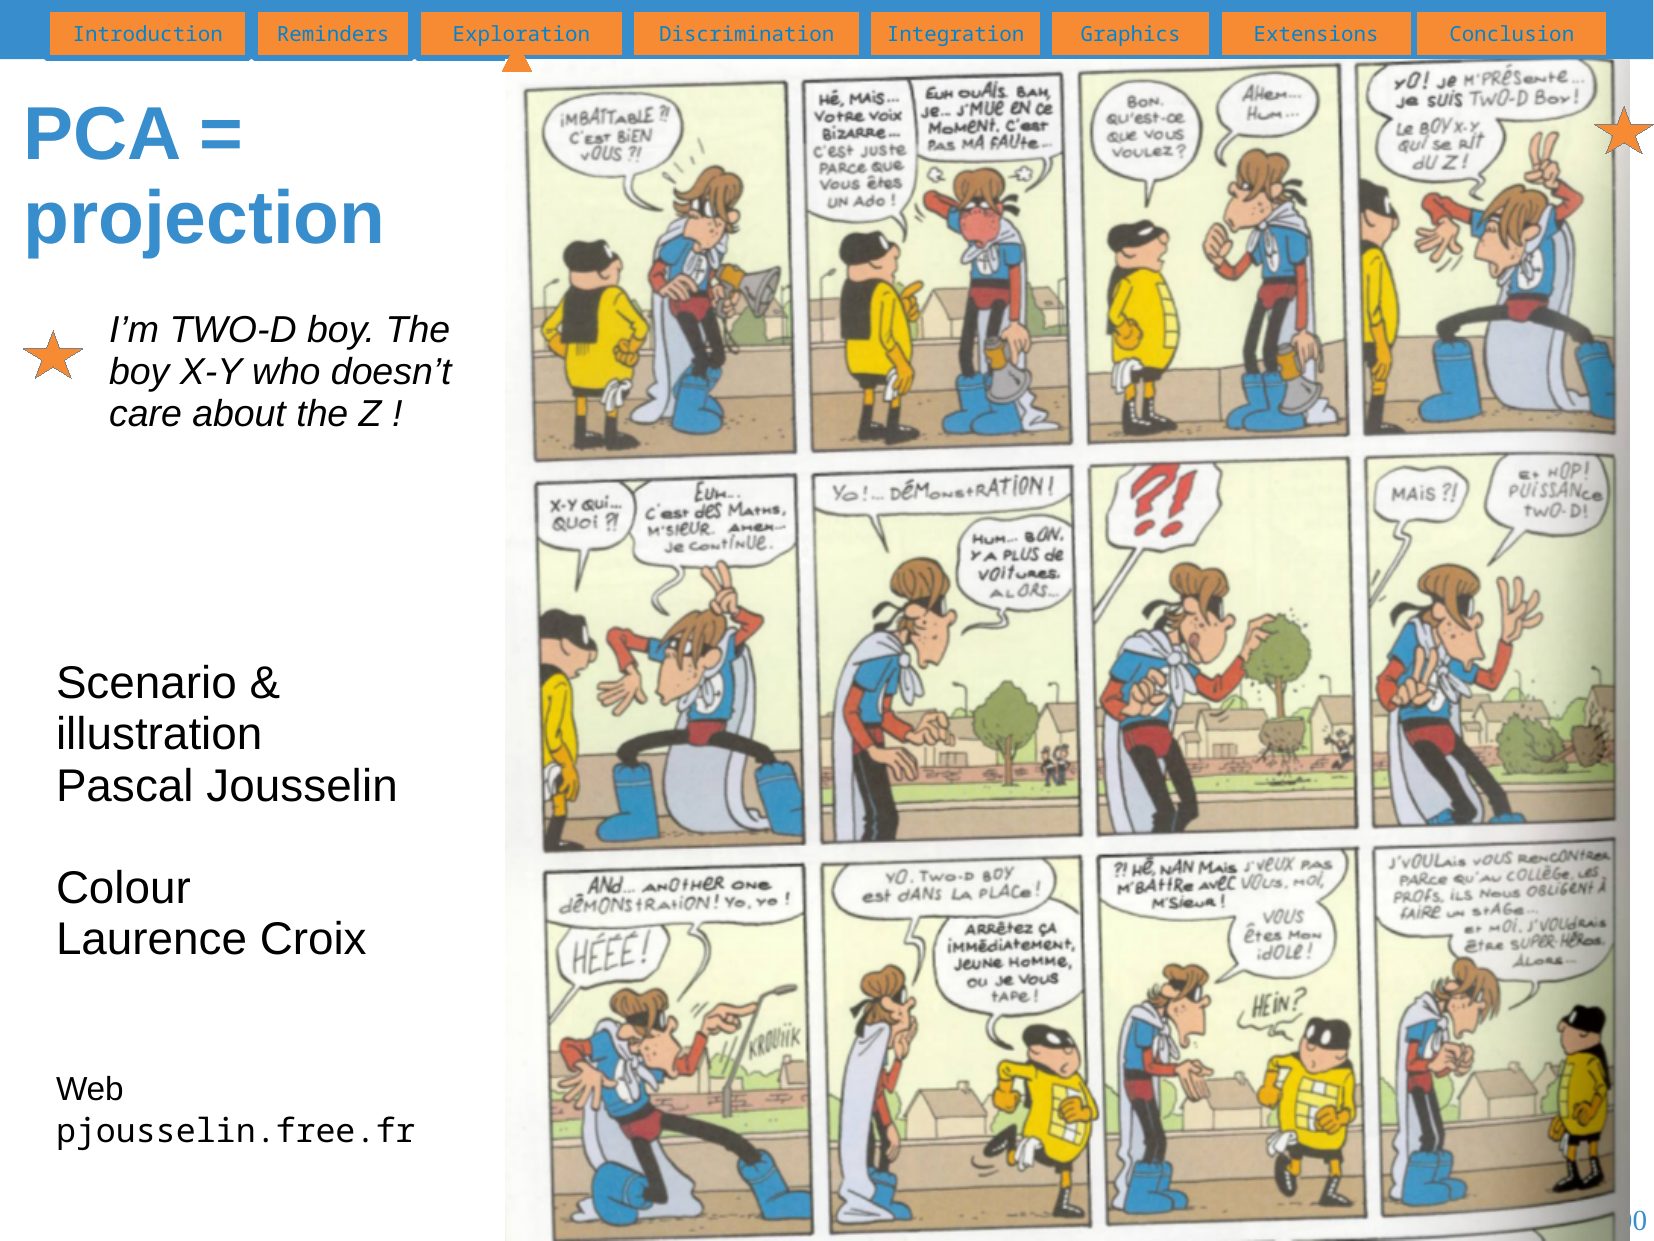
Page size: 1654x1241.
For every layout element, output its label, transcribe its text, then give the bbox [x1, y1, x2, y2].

picture [505, 59, 1630, 1241]
text_box Scenario & illustration Pascal Jousselin Colour Laurence Croix [41, 649, 485, 972]
text_box [1594, 106, 1654, 154]
text_box [23, 330, 83, 379]
text_box [502, 41, 532, 72]
text_box I’m TWO-D boy. The boy X-Y who doesn’t care about the Z ! [94, 301, 473, 485]
text_box Web pjousselin.free.fr [41, 1062, 451, 1155]
text_box PCA = projection [23, 91, 456, 260]
